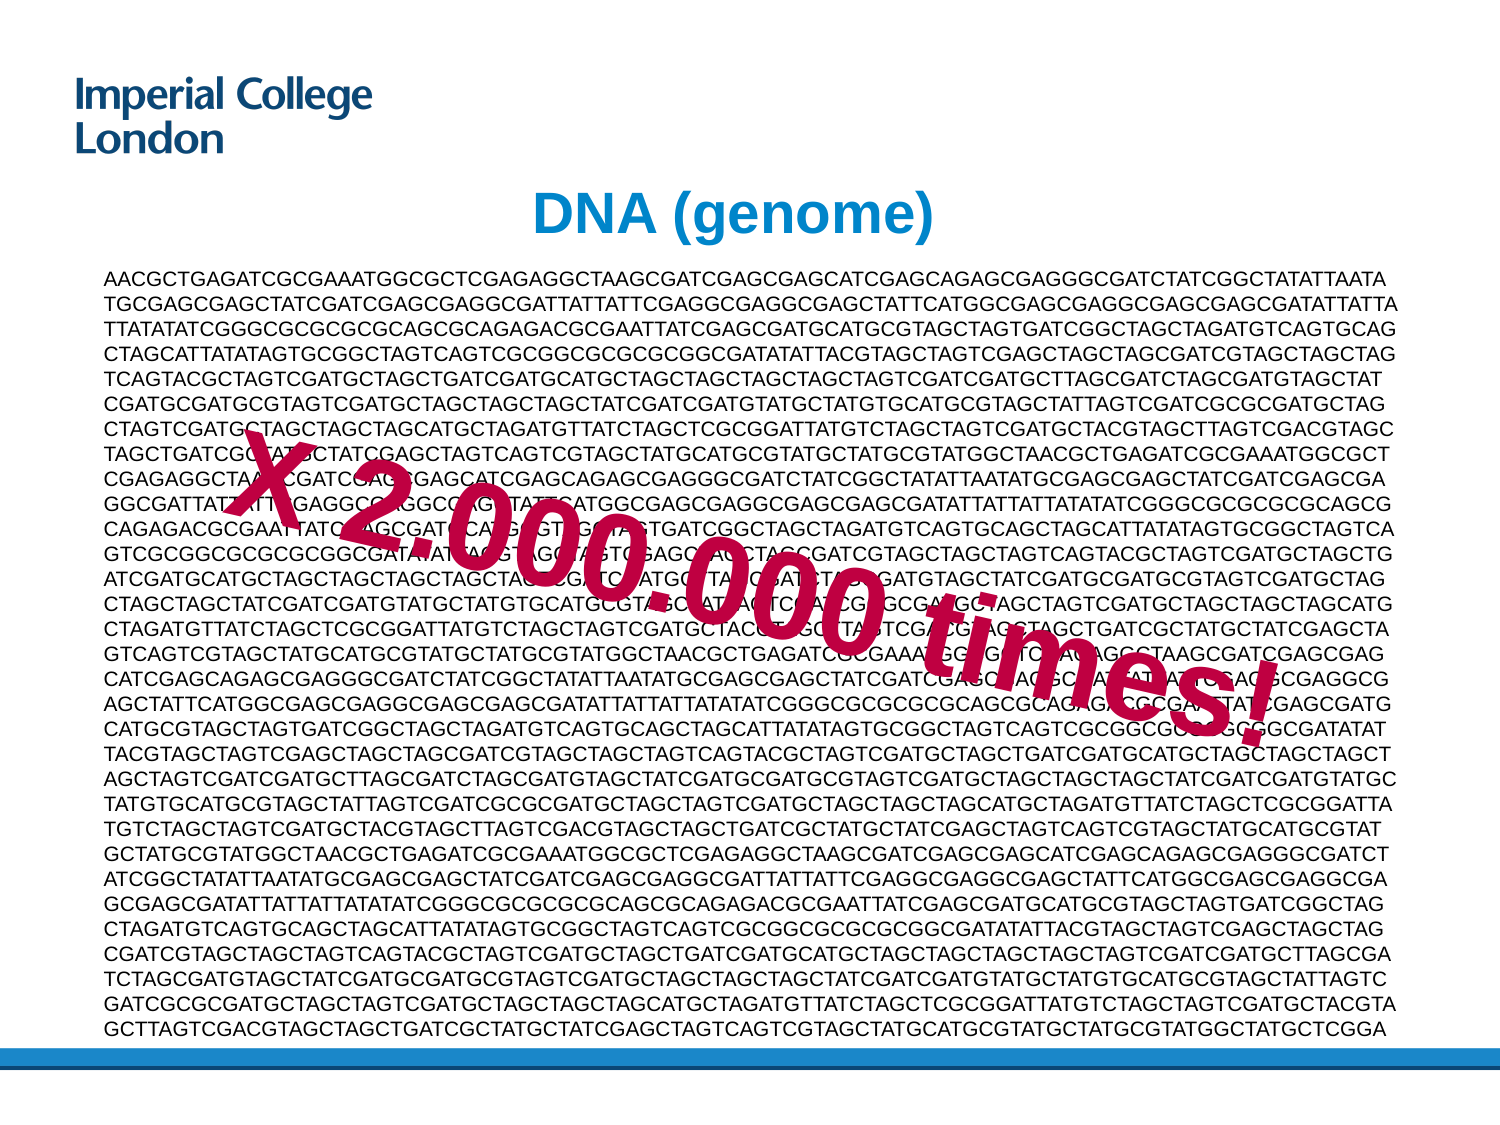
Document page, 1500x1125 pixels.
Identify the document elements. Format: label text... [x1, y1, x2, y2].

list AACGCTGAGATCGCGAAATGGCGCTCGAGAGGCTAAGCGATCGAGCGAGCATCGAGCAGAGCGAGGGCGATCTATCGGCTATATTAATATGCGAGCGAGCTATCGATCGAGCGAGGCGATTATTATTCGAGGCGAGGCGAGCTATTCATGGCGAGCGAGGCGAGCGAGCGATATTATTATTATATATCGGGCGCGCGCGCAGCGCAGAGACGCGAATTATCGAGCGATGCATGCGTAGCTAGTGATCGGCTAGCTAGATGTCAGTGCAGCTAGCATTATATAGTGCGGCTAGTCAGTCGCGGCGCGCGCGGCGATATATTACGTAGCTAGTCGAGCTAGCTAGCGATCGTAGCTAGCTAGTCAGTACGCTAGTCGATGCTAGCTGATCGATGCATGCTAGCTAGCTAGCTAGCTAGTCGATCGATGCTTAGCGATCTAGCGATGTAGCTATCGATGCGATGCGTAGTCGATGCTAGCTAGCTAGCTATCGATCGATGTATGCTATGTGCATGCGTAGCTATTAGTCGATCGCGCGATGCTAGCTAGTCGATGCTAGCTAGCTAGCATGCTAGATGTTATCTAGCTCGCGGATTATGTCTAGCTAGTCGATGCTACGTAGCTTAGTCGACGTAGCTAGCTGATCGCTATGCTATCGAGCTAGTCAGTCGTAGCTATGCATGCGTATGCTATGCGTATGGCTAACGCTGAGATCGCGAAATGGCGCTCGAGAGGCTAAGCGATCGAGCGAGCATCGAGCAGAGCGAGGGCGATCTATCGGCTATATTAATATGCGAGCGAGCTATCGATCGAGCGAGGCGATTATTATTCGAGGCGAGGCGAGCTATTCATGGCGAGCGAGGCGAGCGAGCGATATTATTATTATATATCGGGCGCGCGCGCAGCGCAGAGACGCGAATTATCGAGCGATGCATGCGTAGCTAGTGATCGGCTAGCTAGATGTCAGTGCAGCTAGCATTATATAGTGCGGCTAGTCAGTCGCGGCGCGCGCGGCGATATATTACGTAGCTAGTCGAGCTAGCTAGCGATCGTAGCTAGCTAGTCAGTACGCTAGTCGATGCTAGCTGATCGATGCATGCTAGCTAGCTAGCTAGCTAGTCGATCGATGCTTAGCGATCTAGCGATGTAGCTATCGATGCGATGCGTAGTCGATGCTAGCTAGCTAGCTATCGATCGATGTATGCTATGTGCATGCGTAGCTATTAGTCGATCGCGCGATGCTAGCTAGTCGATGCTAGCTAGCTAGCATGCTAGATGTTATCTAGCTCGCGGATTATGTCTAGCTAGTCGATGCTACGTAGCTTAGTCGACGTAGCTAGCTGATCGCTATGCTATCGAGCTAGTCAGTCGTAGCTATGCATGCGTATGCTATGCGTATGGCTAACGCTGAGATCGCGAAATGGCGCTCGAGAGGCTAAGCGATCGAGCGAGCATCGAGCAGAGCGAGGGCGATCTATCGGCTATATTAATATGCGAGCGAGCTATCGATCGAGCGAGGCGATTATTATTCGAGGCGAGGCGAGCTATTCATGGCGAGCGAGGCGAGCGAGCGATATTATTATTATATATCGGGCGCGCGCGCAGCGCAGAGACGCGAATTATCGAGCGATGCATGCGTAGCTAGTGATCGGCTAGCTAGATGTCAGTGCAGCTAGCATTATATAGTGCGGCTAGTCAGTCGCGGCGCGCGCGGCGATATATTACGTAGCTAGTCGAGCTAGCTAGCGATCGTAGCTAGCTAGTCAGTACGCTAGTCGATGCTAGCTGATCGATGCATGCTAGCTAGCTAGCTAGCTAGTCGATCGATGCTTAGCGATCTAGCGATGTAGCTATCGATGCGATGCGTAGTCGATGCTAGCTAGCTAGCTATCGATCGATGTATGCTATGTGCATGCGTAGCTATTAGTCGATCGCGCGATGCTAGCTAGTCGATGCTAGCTAGCTAGCATGCTAGATGTTATCTAGCTCGCGGATTATGTCTAGCTAGTCGATGCTACGTAGCTTAGTCGACGTAGCTAGCTGATCGCTATGCTATCGAGCTAGTCAGTCGTAGCTATGCATGCGTATGCTATGCGTATGGCTAACGCTGAGATCGCGAAATGGCGCTCGAGAGGCTAAGCGATCGAGCGAGCATCGAGCAGAGCGAGGGCGATCTATCGGCTATATTAATATGCGAGCGAGCTATCGATCGAGCGAGGCGATTATTATTCGAGGCGAGGCGAGCTATTCATGGCGAGCGAGGCGAGCGAGCGATATTATTATTATATATCGGGCGCGCGCGCAGCGCAGAGACGCGAATTATCGAGCGATGCATGCGTAGCTAGTGATCGGCTAGCTAGATGTCAGTGCAGCTAGCATTATATAGTGCGGCTAGTCAGTCGCGGCGCGCGCGGCGATATATTACGTAGCTAGTCGAGCTAGCTAGCGATCGTAGCTAGCTAGTCAGTACGCTAGTCGATGCTAGCTGATCGATGCATGCTAGCTAGCTAGCTAGCTAGTCGATCGATGCTTAGCGATCTAGCGATGTAGCTATCGATGCGATGCGTAGTCGATGCTAGCTAGCTAGCTATCGATCGATGTATGCTATGTGCATGCGTAGCTATTAGTCGATCGCGCGATGCTAGCTAGTCGATGCTAGCTAGCTAGCATGCTAGATGTTATCTAGCTCGCGGATTATGTCTAGCTAGTCGATGCTACGTAGCTTAGTCGACGTAGCTAGCTGATCGCTATGCTATCGAGCTAGTCAGTCGTAGCTATGCATGCGTATGCTATGCGTATGGCTATGCTCGGA [47, 265, 1398, 1046]
title DNA (genome) [59, 164, 1409, 249]
list X 2.000.000 times! [215, 389, 1300, 756]
picture [0, 0, 1500, 1125]
